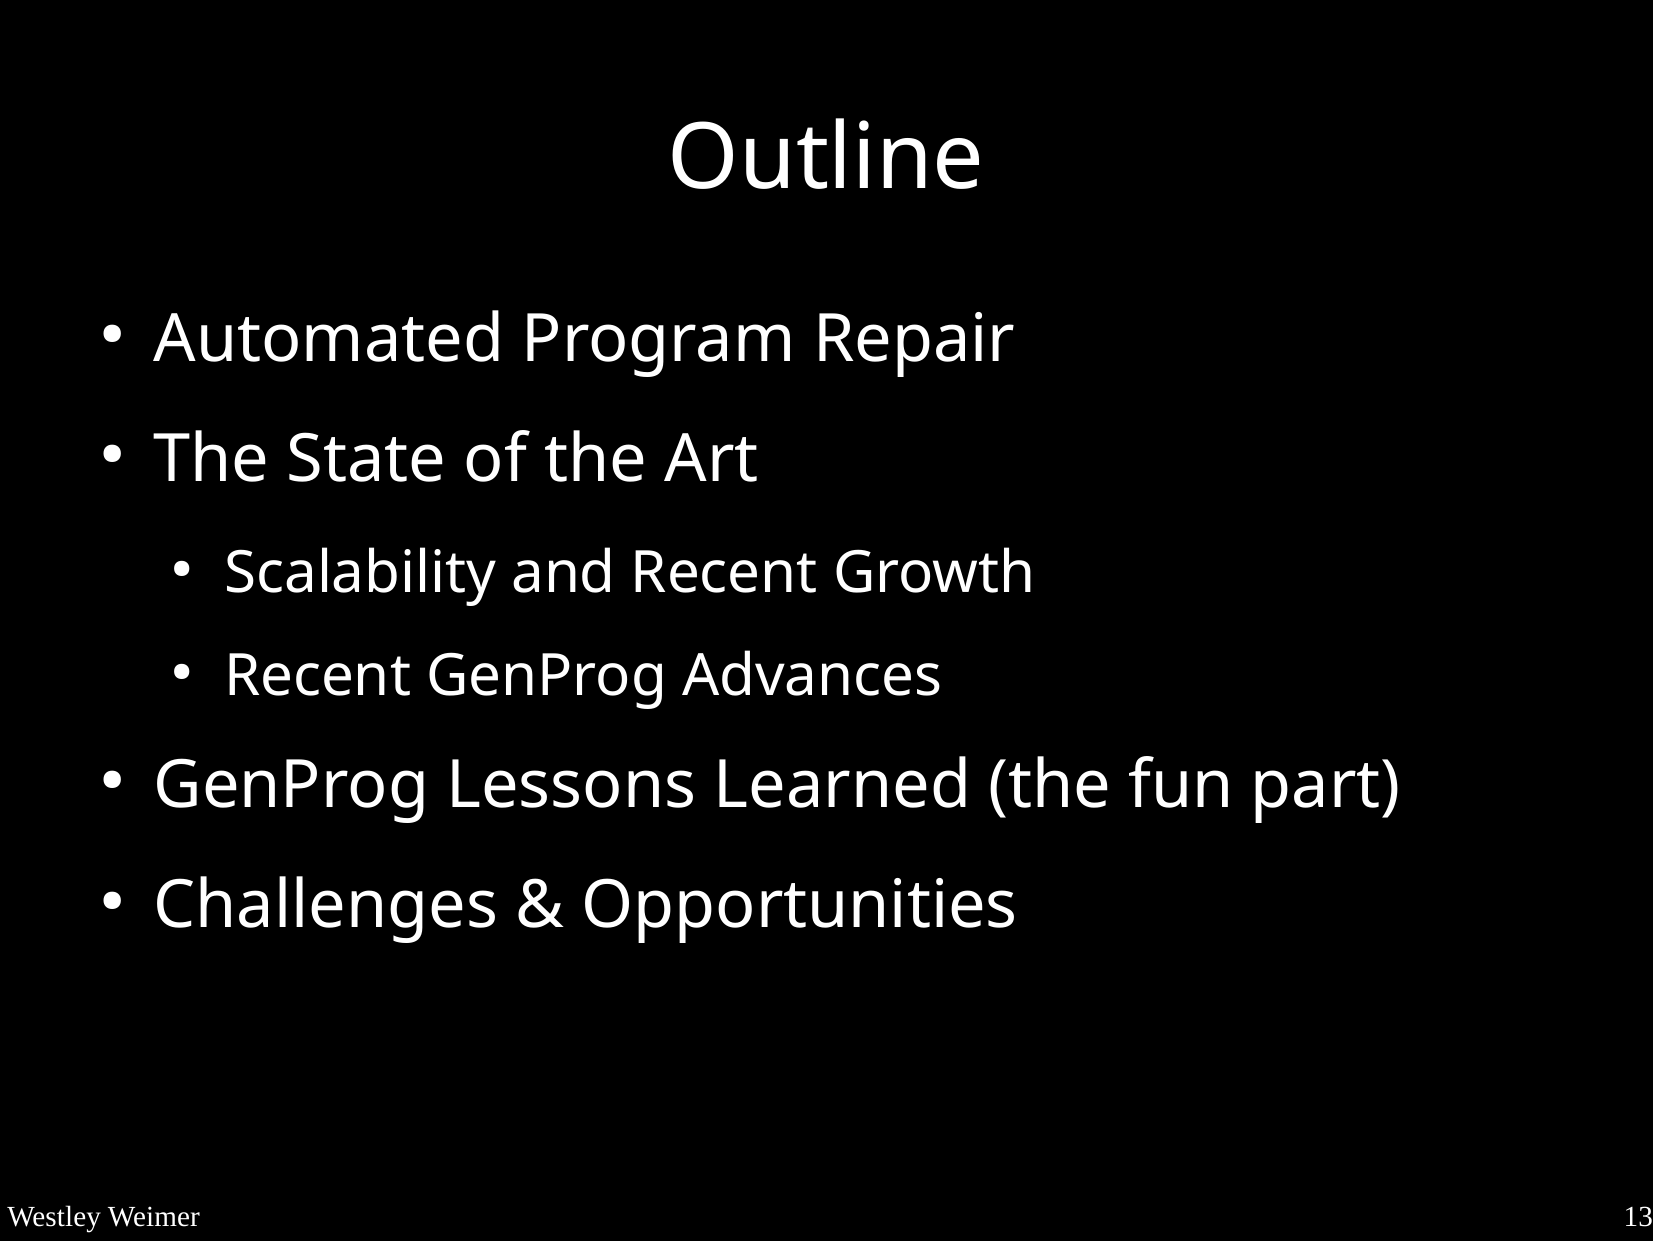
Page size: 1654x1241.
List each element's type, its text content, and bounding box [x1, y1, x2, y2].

title Outline [82, 49, 1571, 257]
list Automated Program Repair The State of the Art Scalability and Recent Growth Recent GenProg Advances GenProg Lessons Learned (the fun part) Challenges & Opportunities [82, 290, 1571, 1109]
